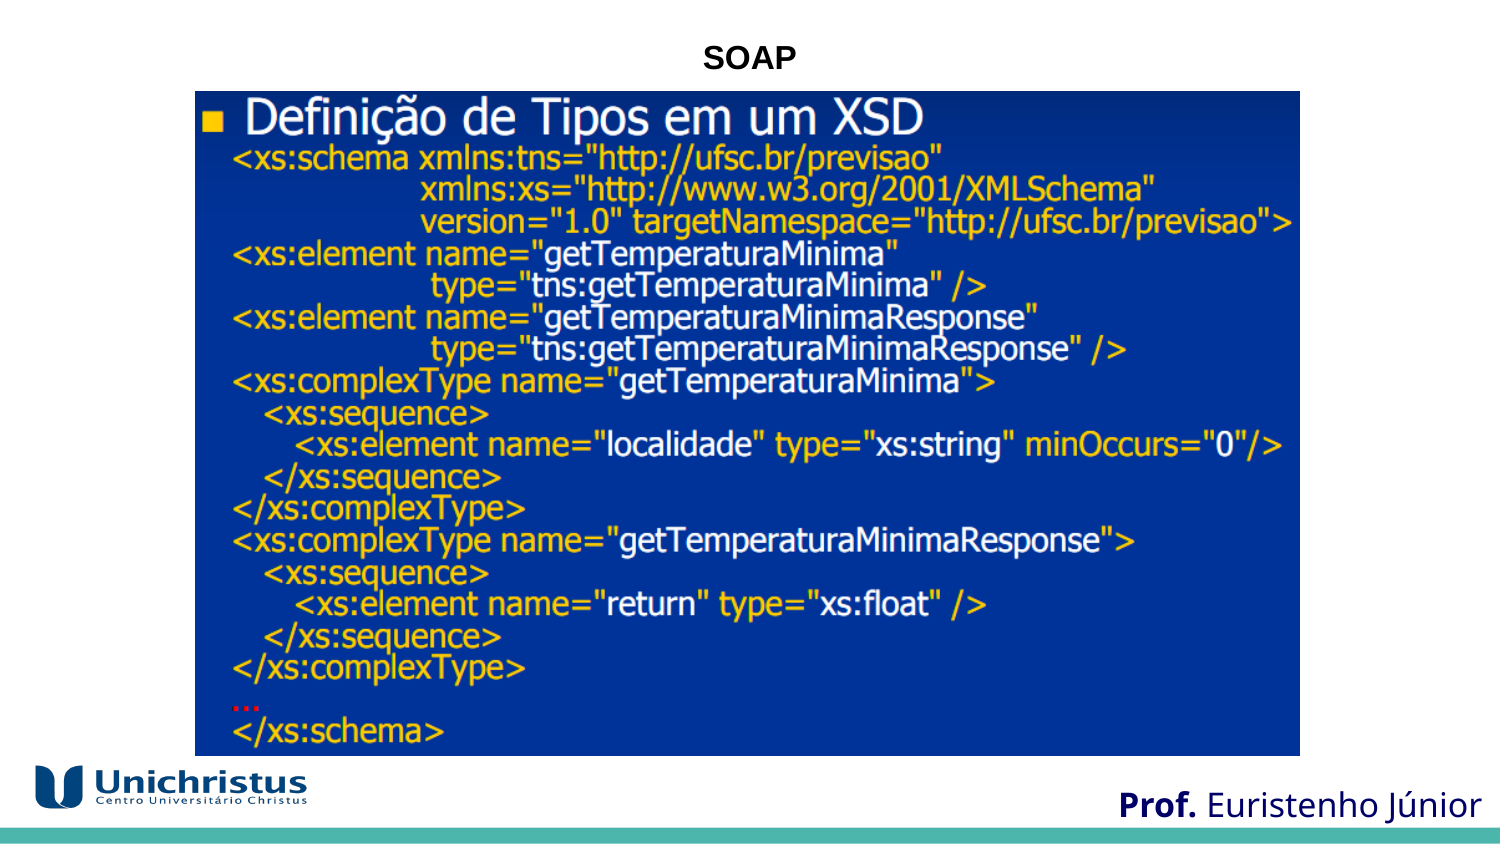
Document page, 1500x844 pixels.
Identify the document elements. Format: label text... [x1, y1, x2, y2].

picture [31, 763, 311, 810]
picture [195, 91, 1300, 756]
title SOAP [51, 20, 1449, 137]
text_box Prof. Euristenho Júnior [1103, 773, 1500, 829]
